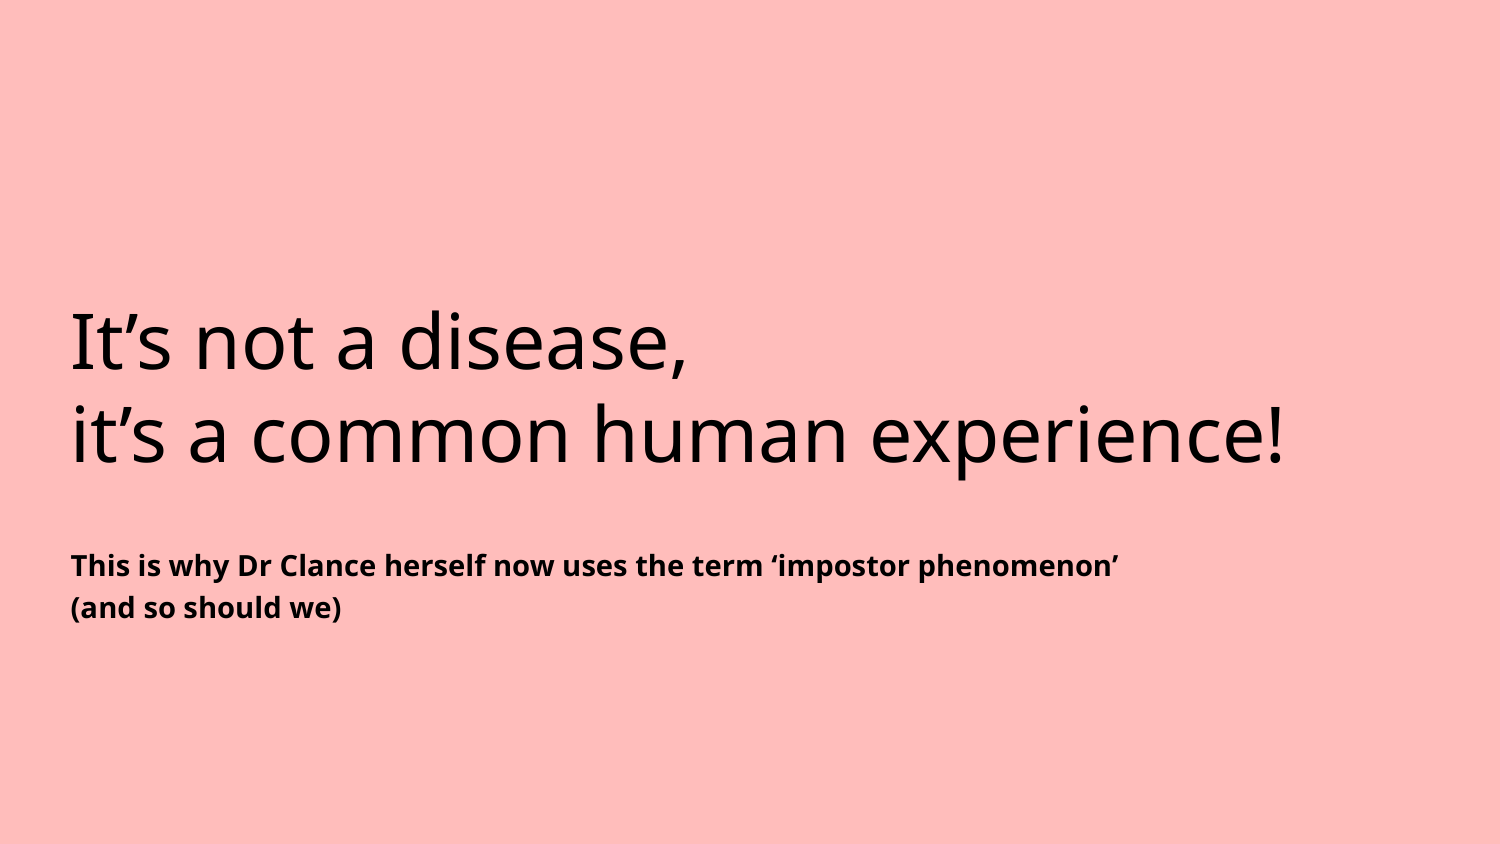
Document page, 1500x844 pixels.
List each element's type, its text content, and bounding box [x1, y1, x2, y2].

title This is why Dr Clance herself now uses the term ‘impostor phenomenon’ (and so should we) [70, 540, 1154, 590]
title It’s not a disease, it’s a common human experience! [70, 292, 1411, 405]
